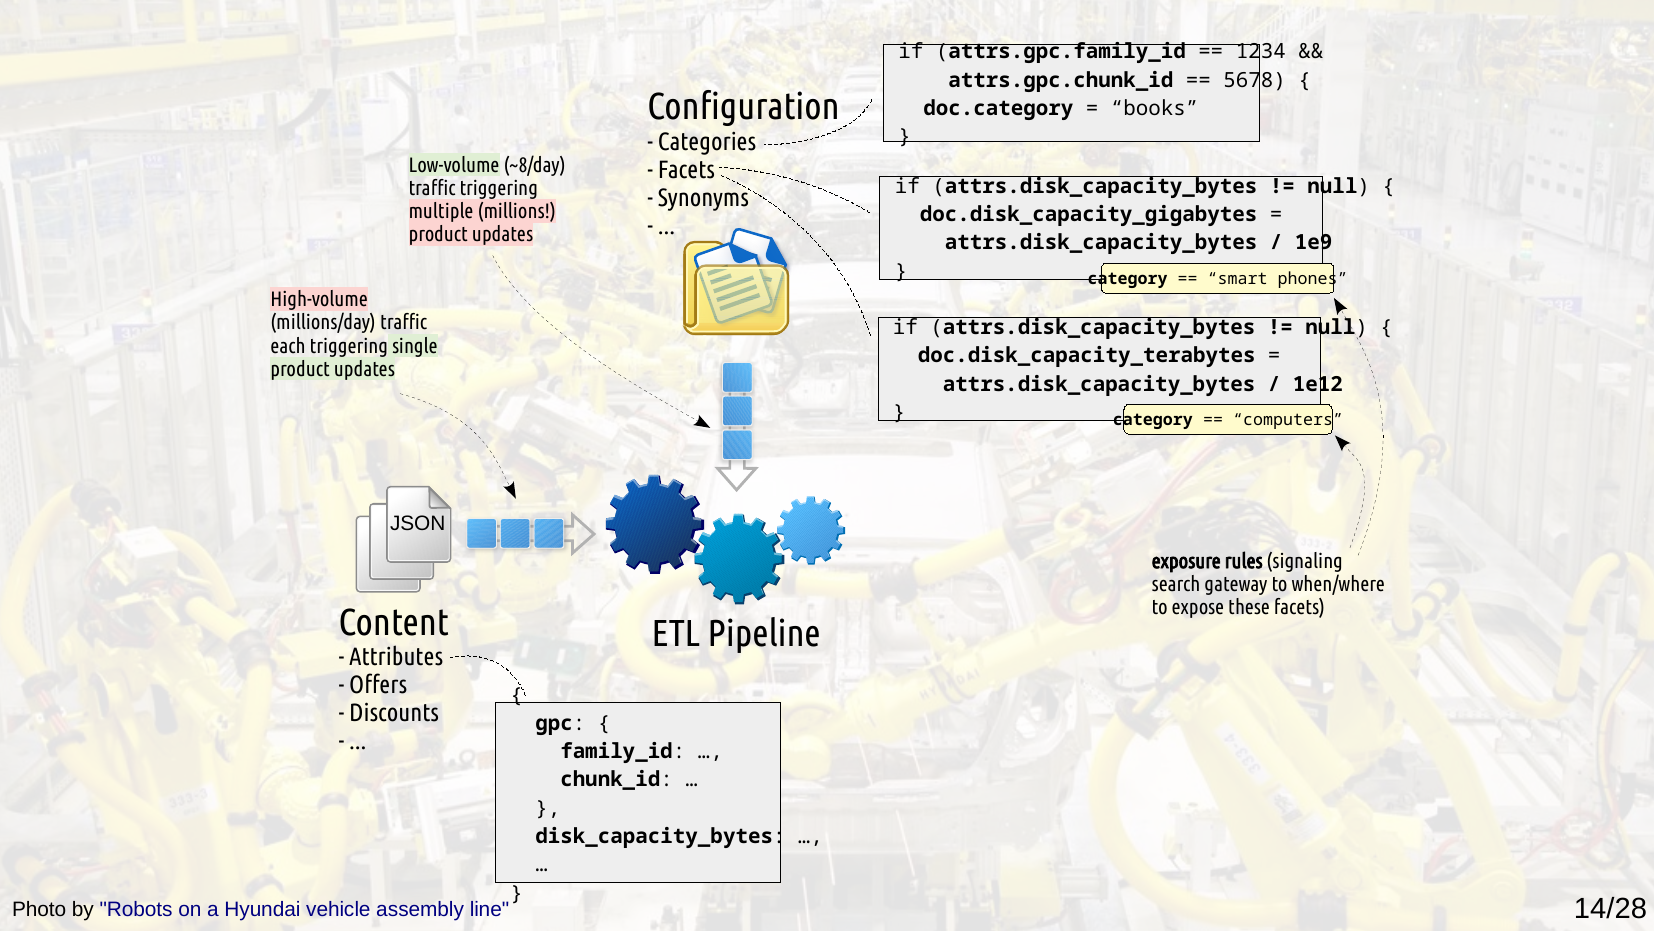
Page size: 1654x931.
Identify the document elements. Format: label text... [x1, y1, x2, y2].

text_box if (attrs.disk_capacity_bytes != null) { doc.disk_capacity_terabytes = attrs.disk_capacity_bytes / 1e12 } [878, 317, 1321, 421]
text_box if (attrs.gpc.family_id == 1234 && attrs.gpc.chunk_id == 5678) { doc.category = “books” } [883, 44, 1260, 142]
text_box Content - Attributes - Offers - Discounts - ... [323, 592, 464, 762]
text_box Configuration - Categories - Facets - Synonyms - ... [632, 77, 855, 247]
text_box category == “smart phones” [1101, 263, 1334, 294]
text_box High-volume (millions/day) traffic each triggering single product updates [255, 279, 475, 430]
text_box ETL Pipeline [636, 611, 836, 662]
text_box Low-volume (~8/day) traffic triggering multiple (millions!) product updates [393, 145, 606, 277]
text_box <number>/28 [1458, 884, 1654, 931]
text_box exposure rules (signaling search gateway to when/where to expose these facets) [1136, 541, 1407, 720]
text_box category == “computers” [1123, 404, 1333, 435]
picture [0, 0, 1654, 931]
text_box Photo by "Robots on a Hyundai vehicle assembly line" [0, 890, 541, 931]
text_box if (attrs.disk_capacity_bytes != null) { doc.disk_capacity_gigabytes = attrs.disk_capacity_bytes / 1e9 } [879, 176, 1323, 280]
text_box { gpc: { family_id: …, chunk_id: … }, disk_capacity_bytes: …, … } [495, 702, 781, 883]
